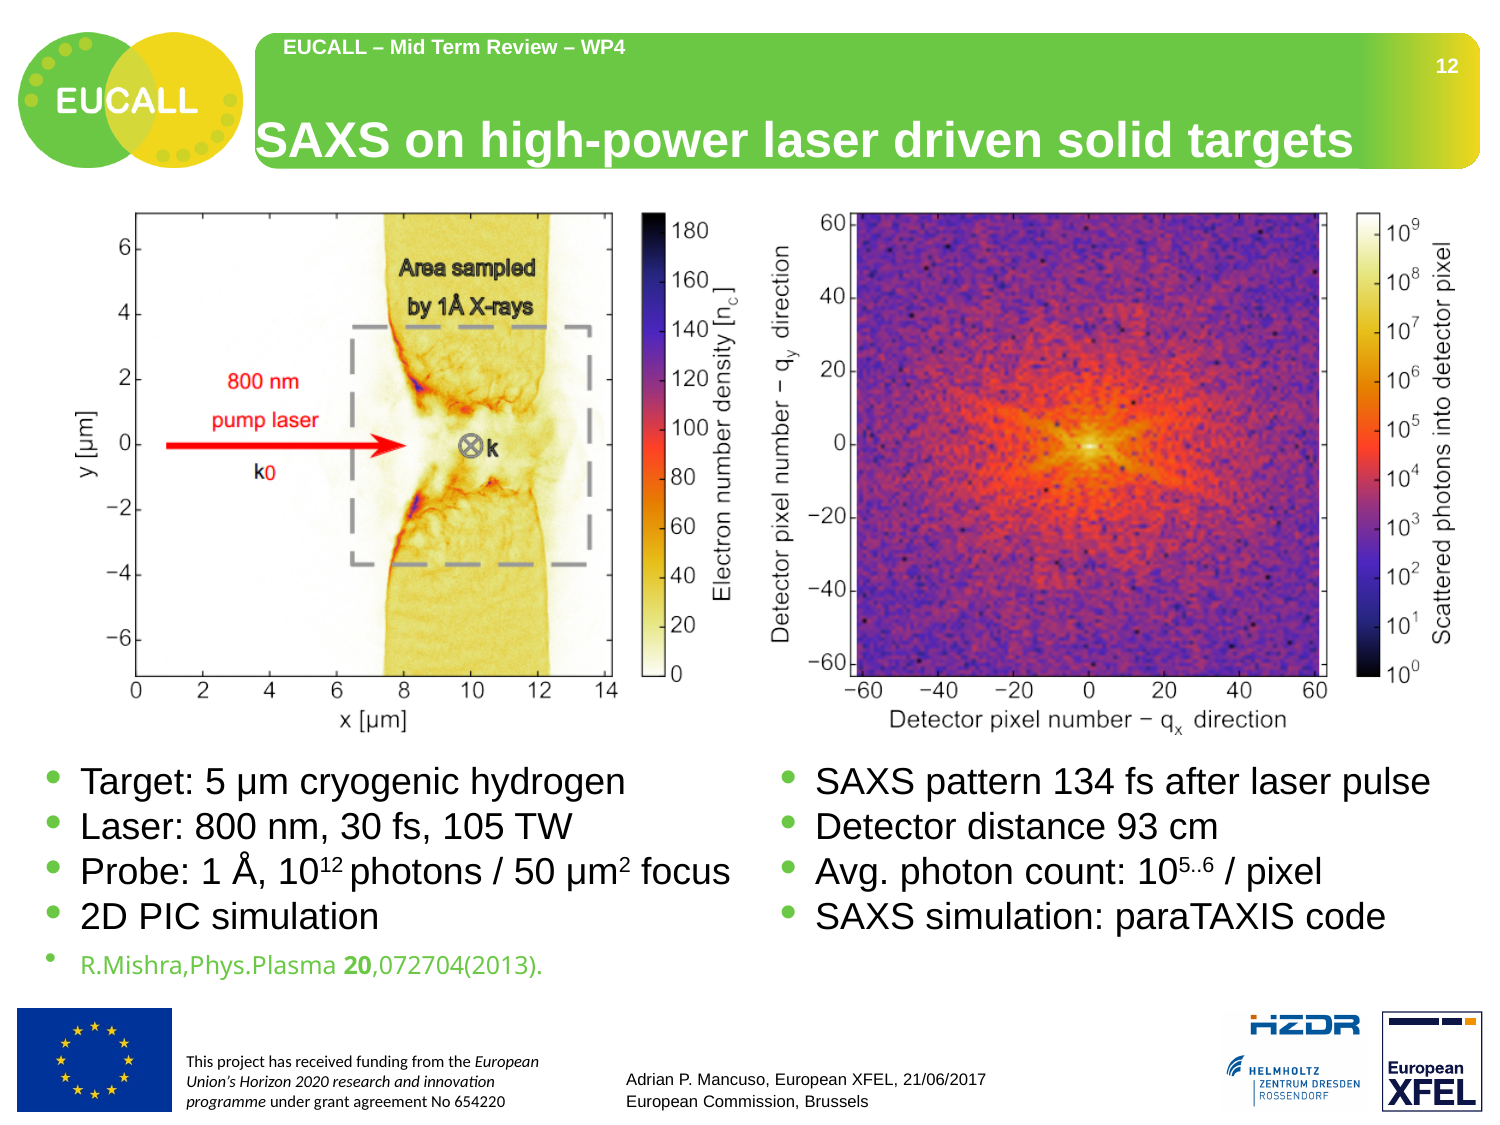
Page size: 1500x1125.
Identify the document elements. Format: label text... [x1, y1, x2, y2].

picture [18, 32, 243, 168]
picture [17, 1008, 172, 1112]
text_box SAXS on high-power laser driven solid targets [254, 69, 1470, 168]
text_box SAXS pattern 134 fs after laser pulse Detector distance 93 cm Avg. photon count: 105..6 / pixel SAXS simulation: paraTAXIS code [764, 749, 1485, 975]
picture [1220, 1010, 1366, 1111]
text_box Target: 5 μm cryogenic hydrogen Laser: 800 nm, 30 fs, 105 TW Probe: 1 Å, 1012 photons / 50 μm2 focus 2D PIC simulation R.Mishra,Phys.Plasma 20,072704(2013). [29, 749, 750, 975]
picture [75, 212, 1455, 735]
